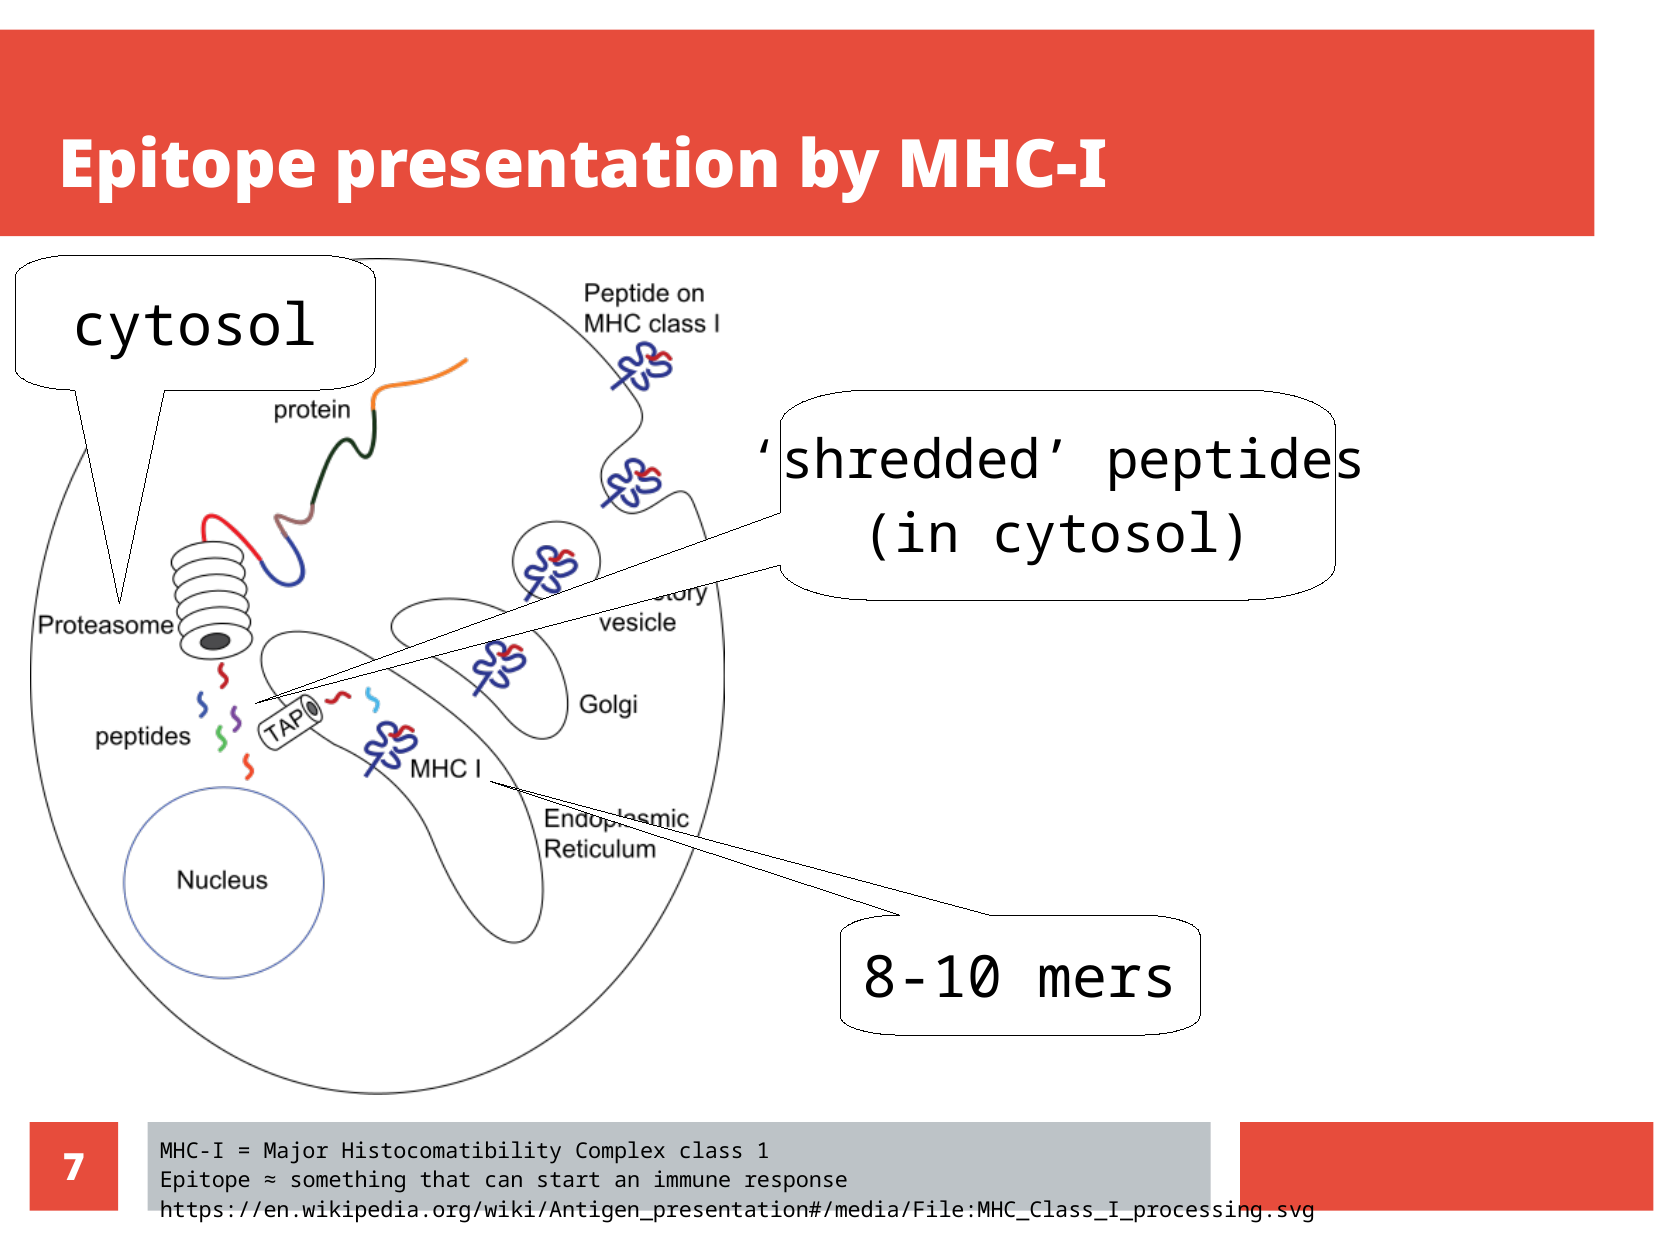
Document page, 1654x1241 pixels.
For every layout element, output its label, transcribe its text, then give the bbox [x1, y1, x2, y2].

text_box 8-10 mers [490, 781, 1201, 1036]
picture [30, 258, 725, 1096]
text_box MHC-I = Major Histocomatibility Complex class 1 Epitope ≈ something that can start an immune response https://en.wikipedia.org/wiki/Antigen_presentation#/media/File:MHC_Class_I_processing.svg [145, 1127, 1154, 1208]
text_box cytosol [15, 255, 376, 604]
picture [30, 258, 40, 262]
text_box ‘shredded’ peptides (in cytosol) [255, 390, 1336, 704]
title Epitope presentation by MHC-I [59, 59, 1595, 207]
